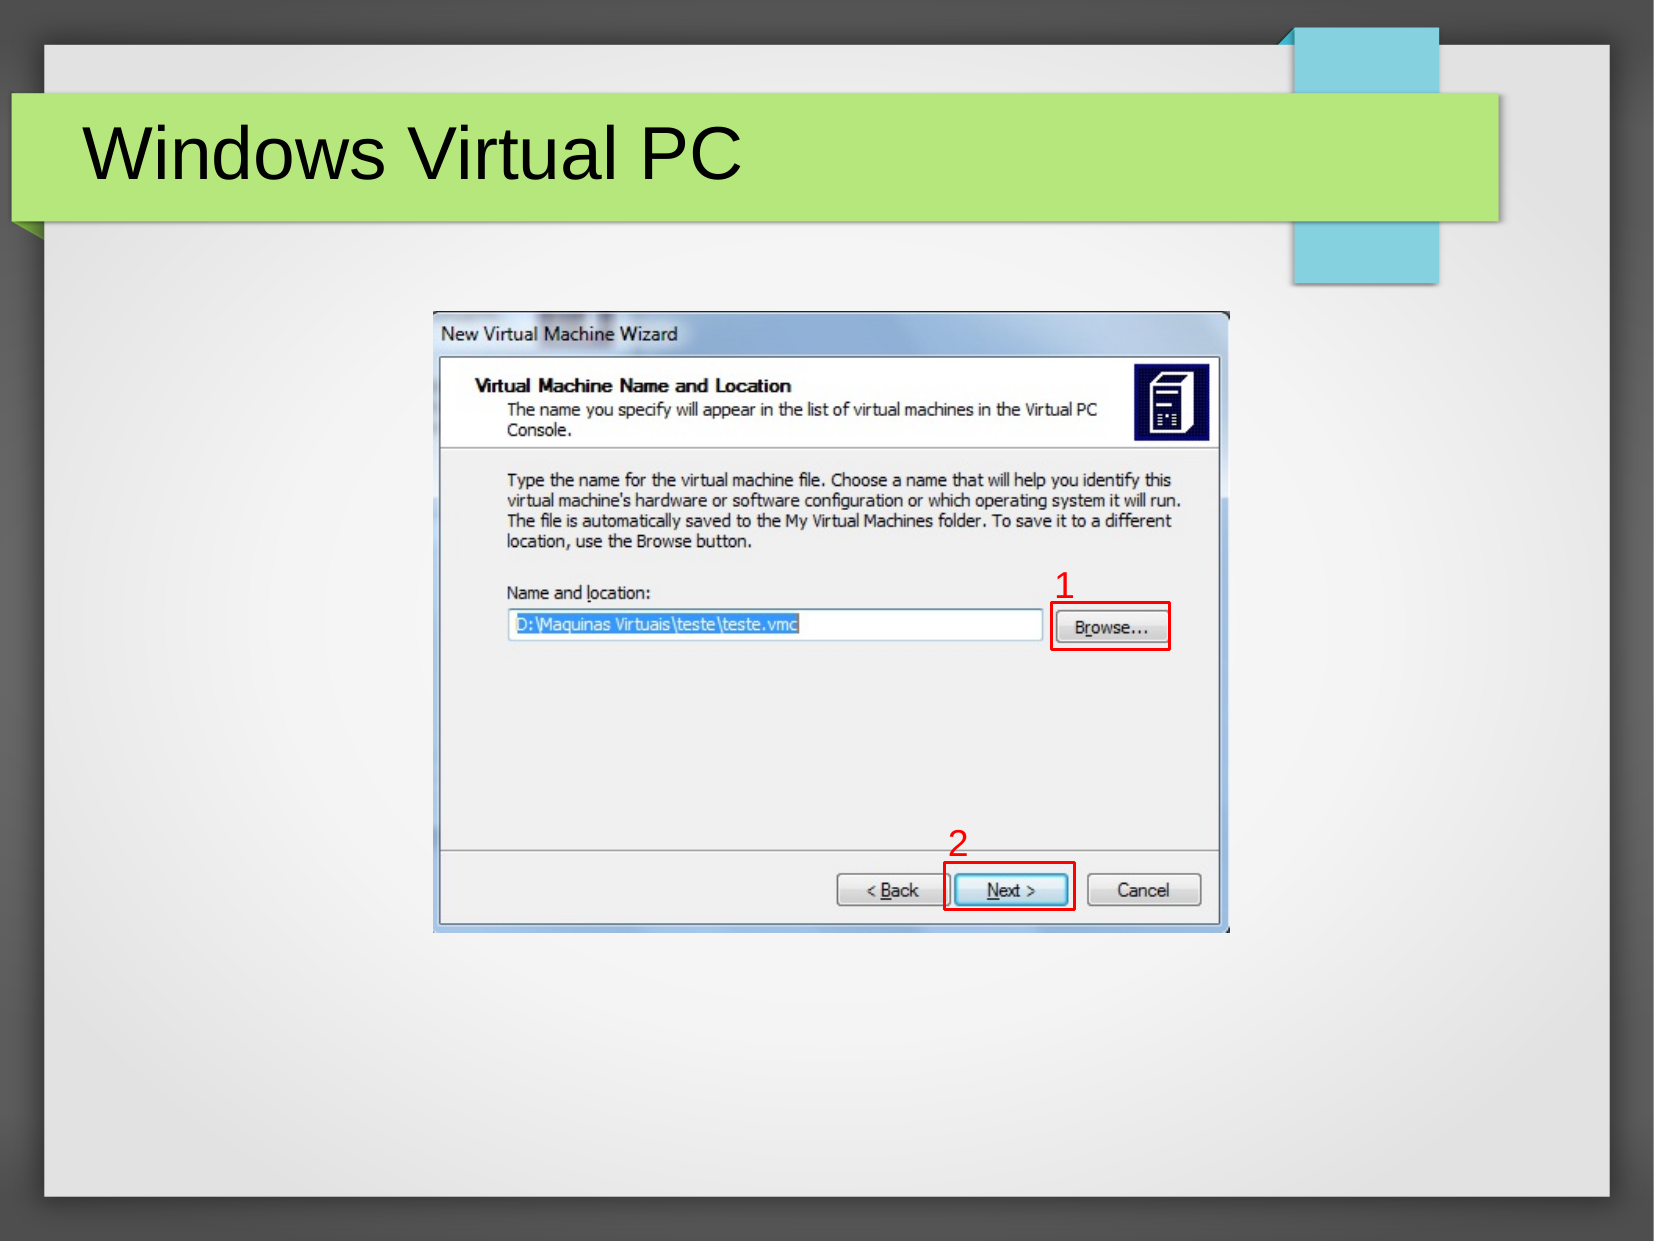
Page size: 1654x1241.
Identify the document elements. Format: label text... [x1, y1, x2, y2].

text_box 1 [1039, 557, 1090, 615]
text_box 2 [933, 814, 984, 872]
picture [0, 0, 1654, 1241]
title Windows Virtual PC [82, 94, 1264, 213]
